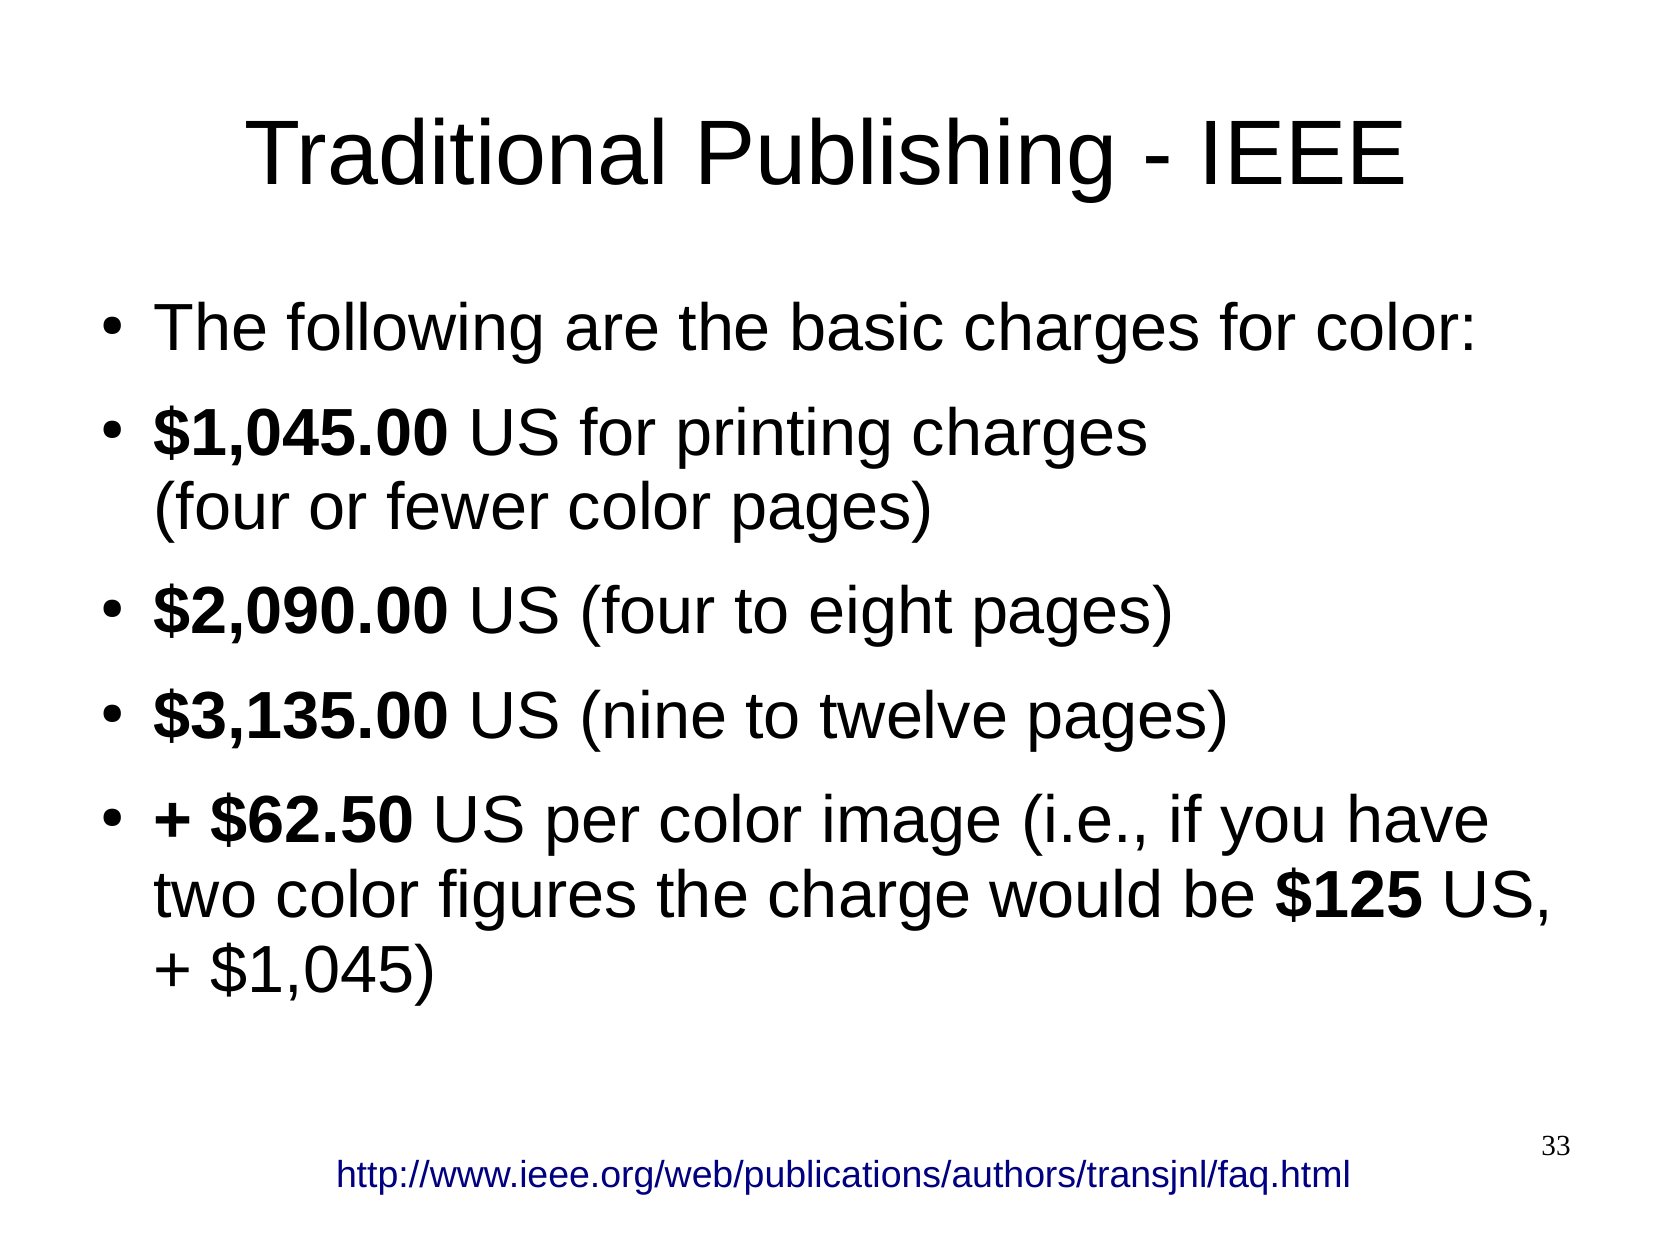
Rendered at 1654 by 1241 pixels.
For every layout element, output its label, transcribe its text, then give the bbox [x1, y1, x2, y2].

title Traditional Publishing - IEEE [82, 56, 1571, 250]
text_box http://www.ieee.org/web/publications/authors/transjnl/faq.html [310, 1145, 1388, 1203]
list The following are the basic charges for color: $1,045.00 US for printing charges (four or fewer color pages) $2,090.00 US (four to eight pages) $3,135.00 US (nine to twelve pages) + $62.50 US per color image (i.e., if you have two color figures the charge would be $125 US, + $1,045) [82, 290, 1571, 1094]
